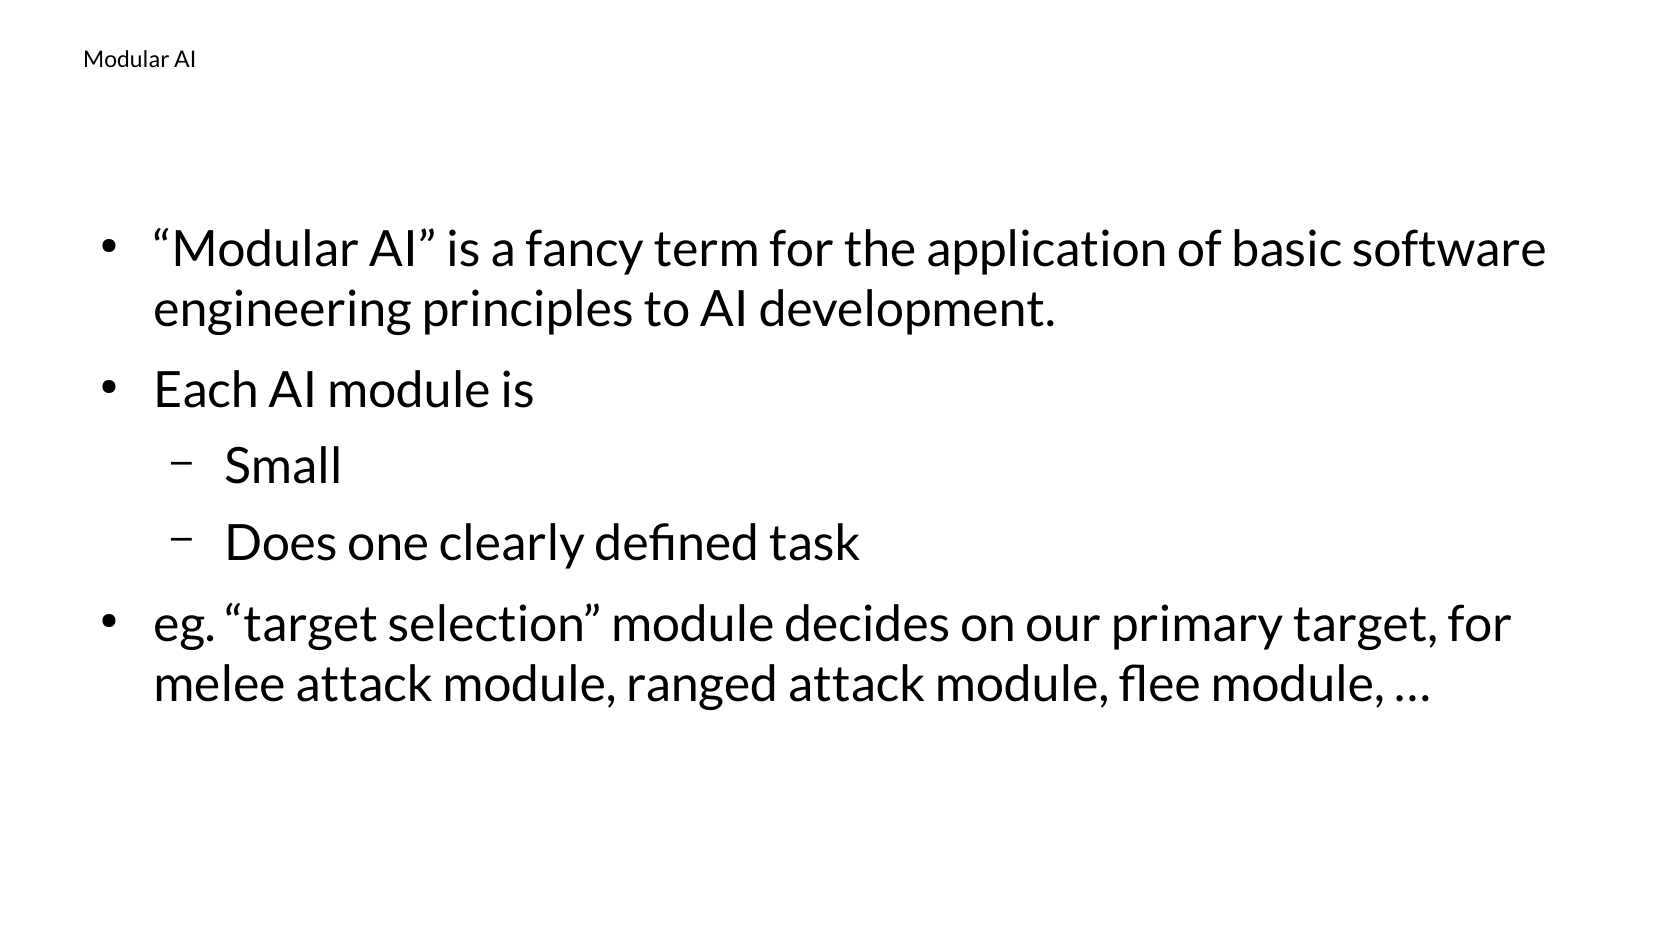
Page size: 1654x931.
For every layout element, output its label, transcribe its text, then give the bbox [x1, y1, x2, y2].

title Modular AI [83, 0, 1571, 119]
list “Modular AI” is a fancy term for the application of basic software engineering principles to AI development. Each AI module is Small Does one clearly defined task eg. “target selection” module decides on our primary target, for melee attack module, ranged attack module, flee module, … [82, 217, 1571, 839]
